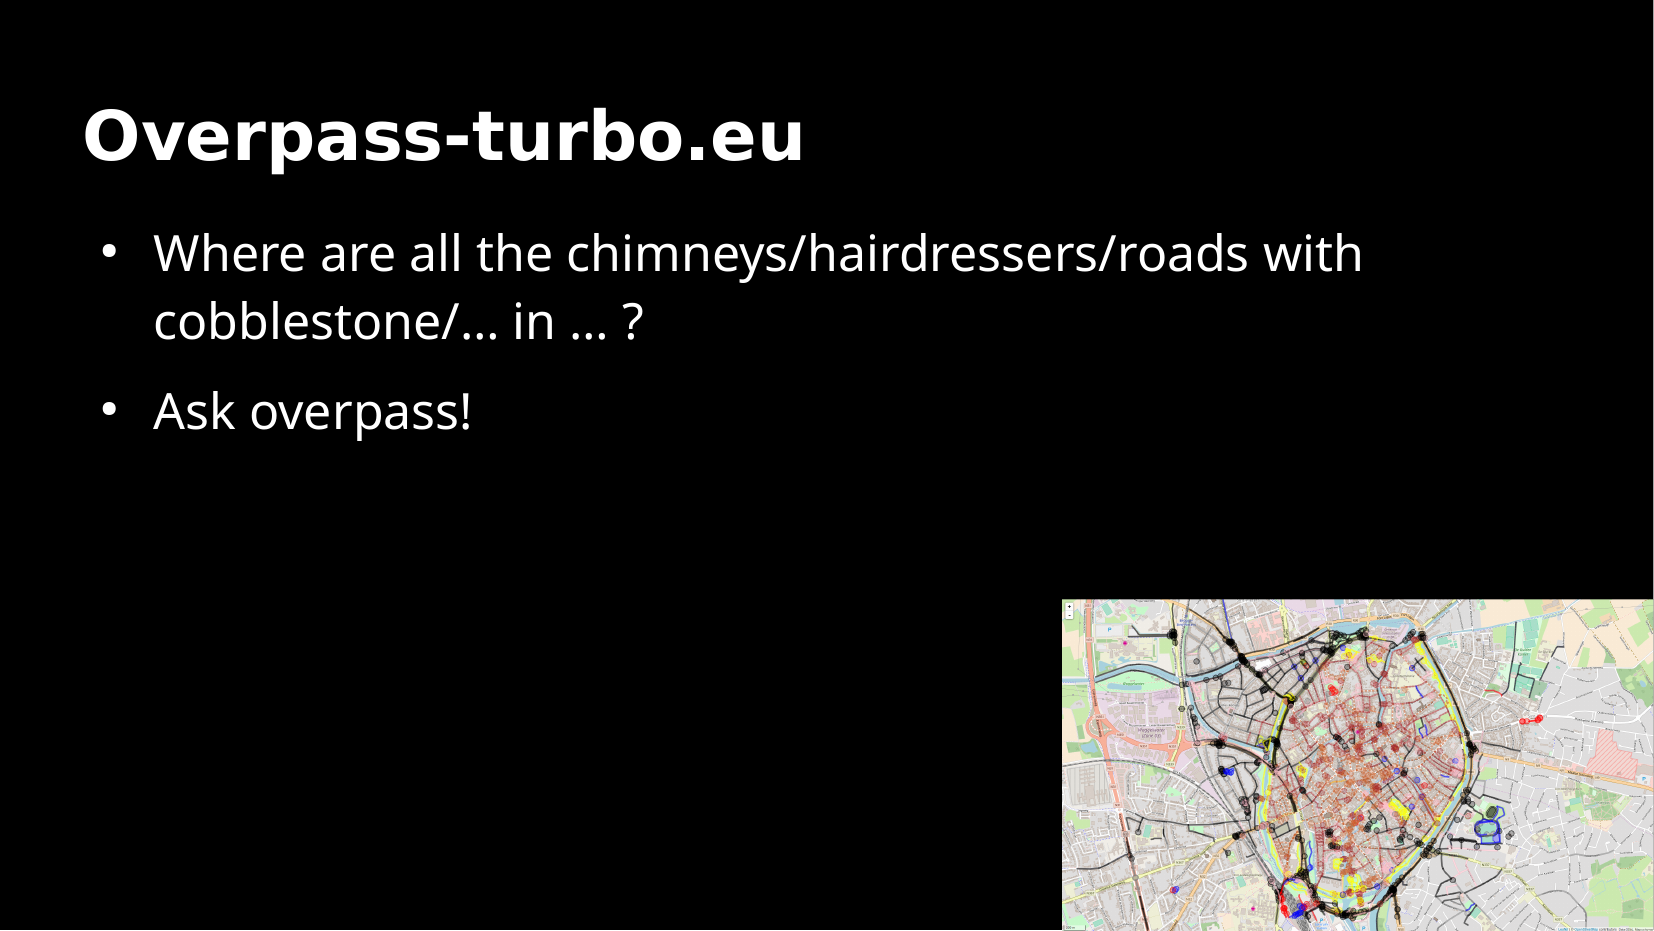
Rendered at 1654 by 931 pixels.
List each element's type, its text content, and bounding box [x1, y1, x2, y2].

list Where are all the chimneys/hairdressers/roads with cobblestone/… in … ? Ask overpass! [82, 217, 1571, 827]
title Overpass-turbo.eu [82, 59, 1571, 215]
picture [1062, 599, 1654, 931]
